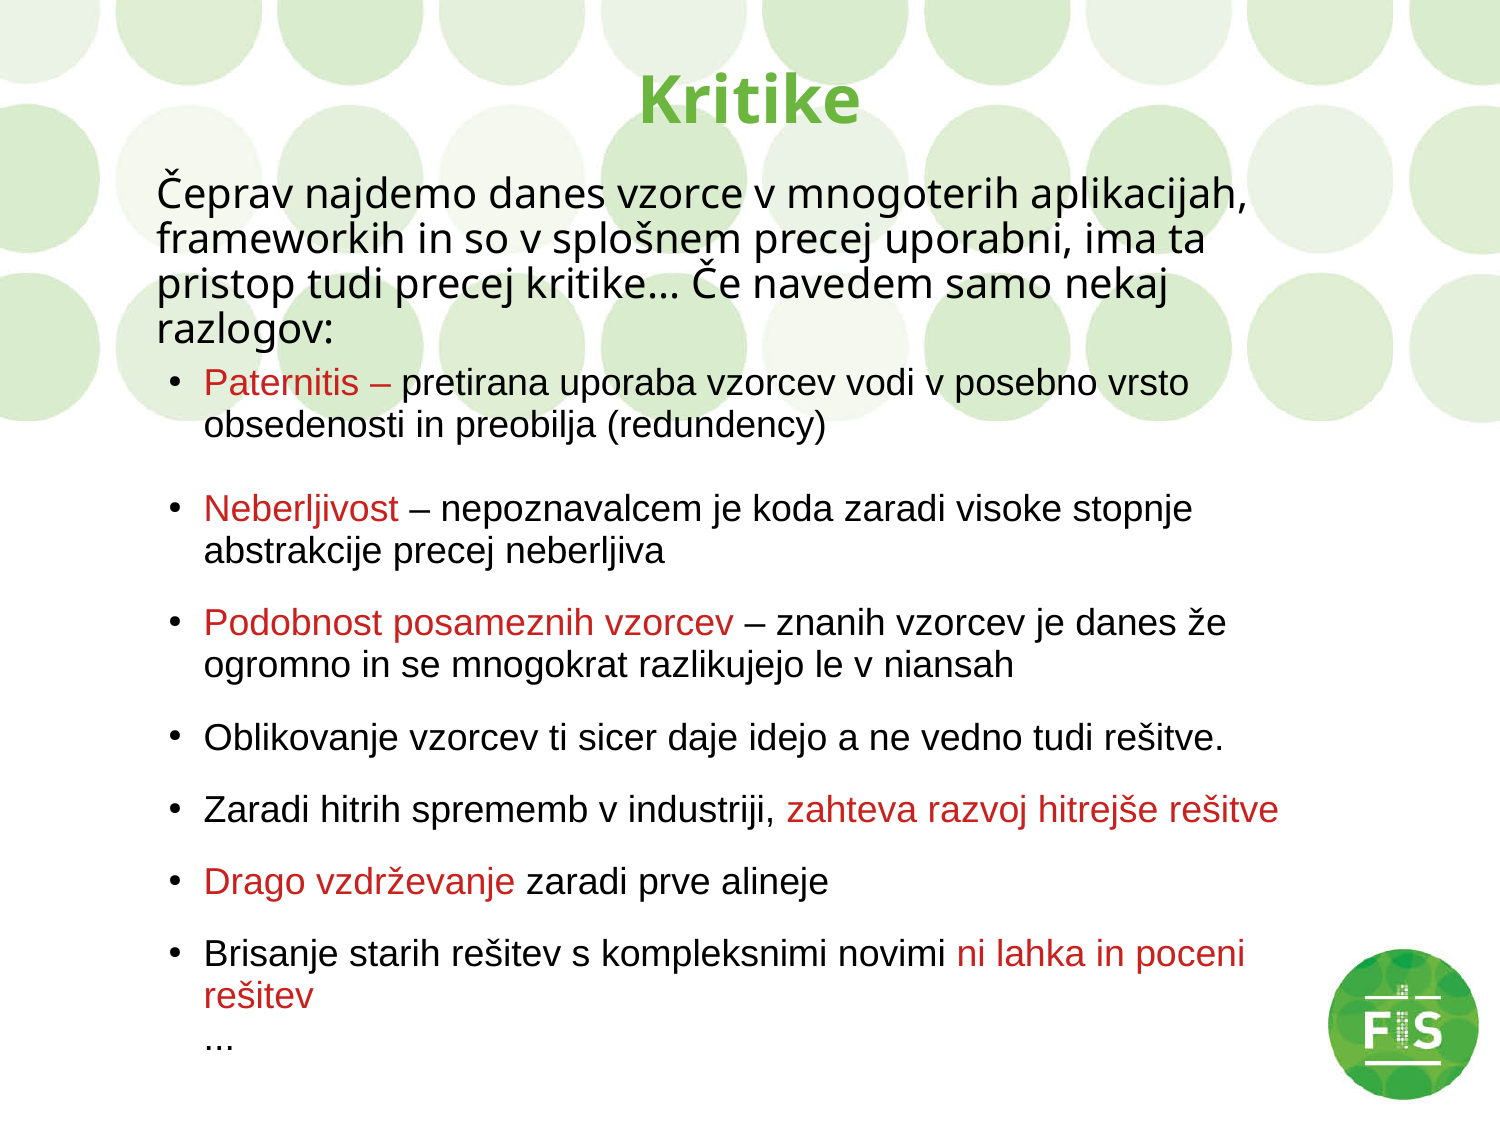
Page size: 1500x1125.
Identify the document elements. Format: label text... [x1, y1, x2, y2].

list Čeprav najdemo danes vzorce v mnogoterih aplikacijah, frameworkih in so v splošnem precej uporabni, ima ta pristop tudi precej kritike... Če navedem samo nekaj razlogov: [70, 165, 1371, 473]
picture [0, 0, 1500, 1125]
text_box Paternitis – pretirana uporaba vzorcev vodi v posebno vrsto obsedenosti in preobilja (redundency) Neberljivost – nepoznavalcem je koda zaradi visoke stopnje abstrakcije precej neberljiva Podobnost posameznih vzorcev – znanih vzorcev je danes že ogromno in se mnogokrat razlikujejo le v niansah Oblikovanje vzorcev ti sicer daje idejo a ne vedno tudi rešitve. Zaradi hitrih sprememb v industriji, zahteva razvoj hitrejše rešitve Drago vzdrževanje zaradi prve alineje Brisanje starih rešitev s kompleksnimi novimi ni lahka in poceni rešitev ... [153, 354, 1324, 1125]
title Kritike [75, 59, 1425, 233]
